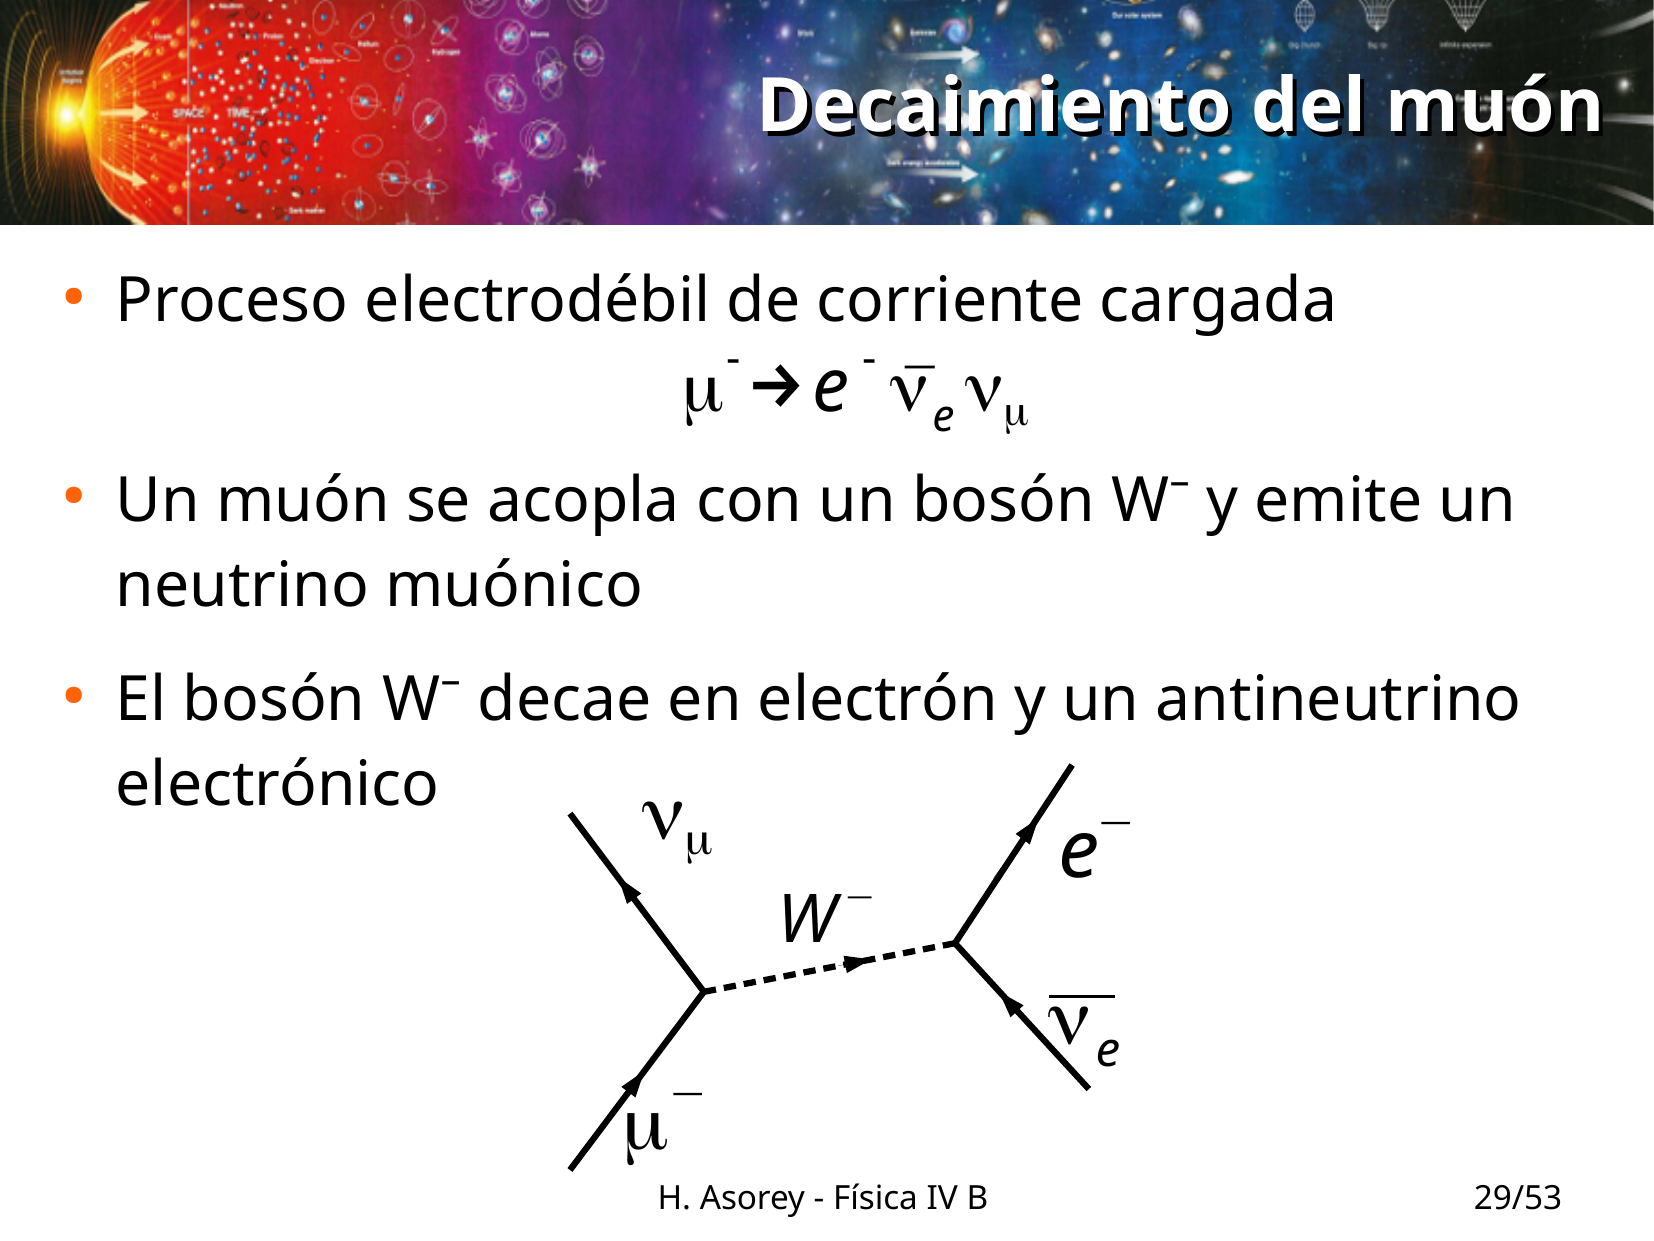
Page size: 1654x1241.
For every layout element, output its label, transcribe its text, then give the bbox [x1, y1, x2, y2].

picture [0, 0, 1654, 225]
title Decaimiento del muón [45, 15, 1606, 191]
chart [770, 877, 889, 960]
list Proceso electrodébil de corriente cargada Un muón se acopla con un bosón W⁻ y emite un neutrino muónico El bosón W⁻ decae en electrón y un antineutrino electrónico [45, 255, 1606, 1156]
chart [675, 330, 1037, 443]
chart [631, 797, 723, 868]
chart [614, 1091, 721, 1171]
chart [1038, 991, 1126, 1079]
chart [1050, 800, 1149, 899]
